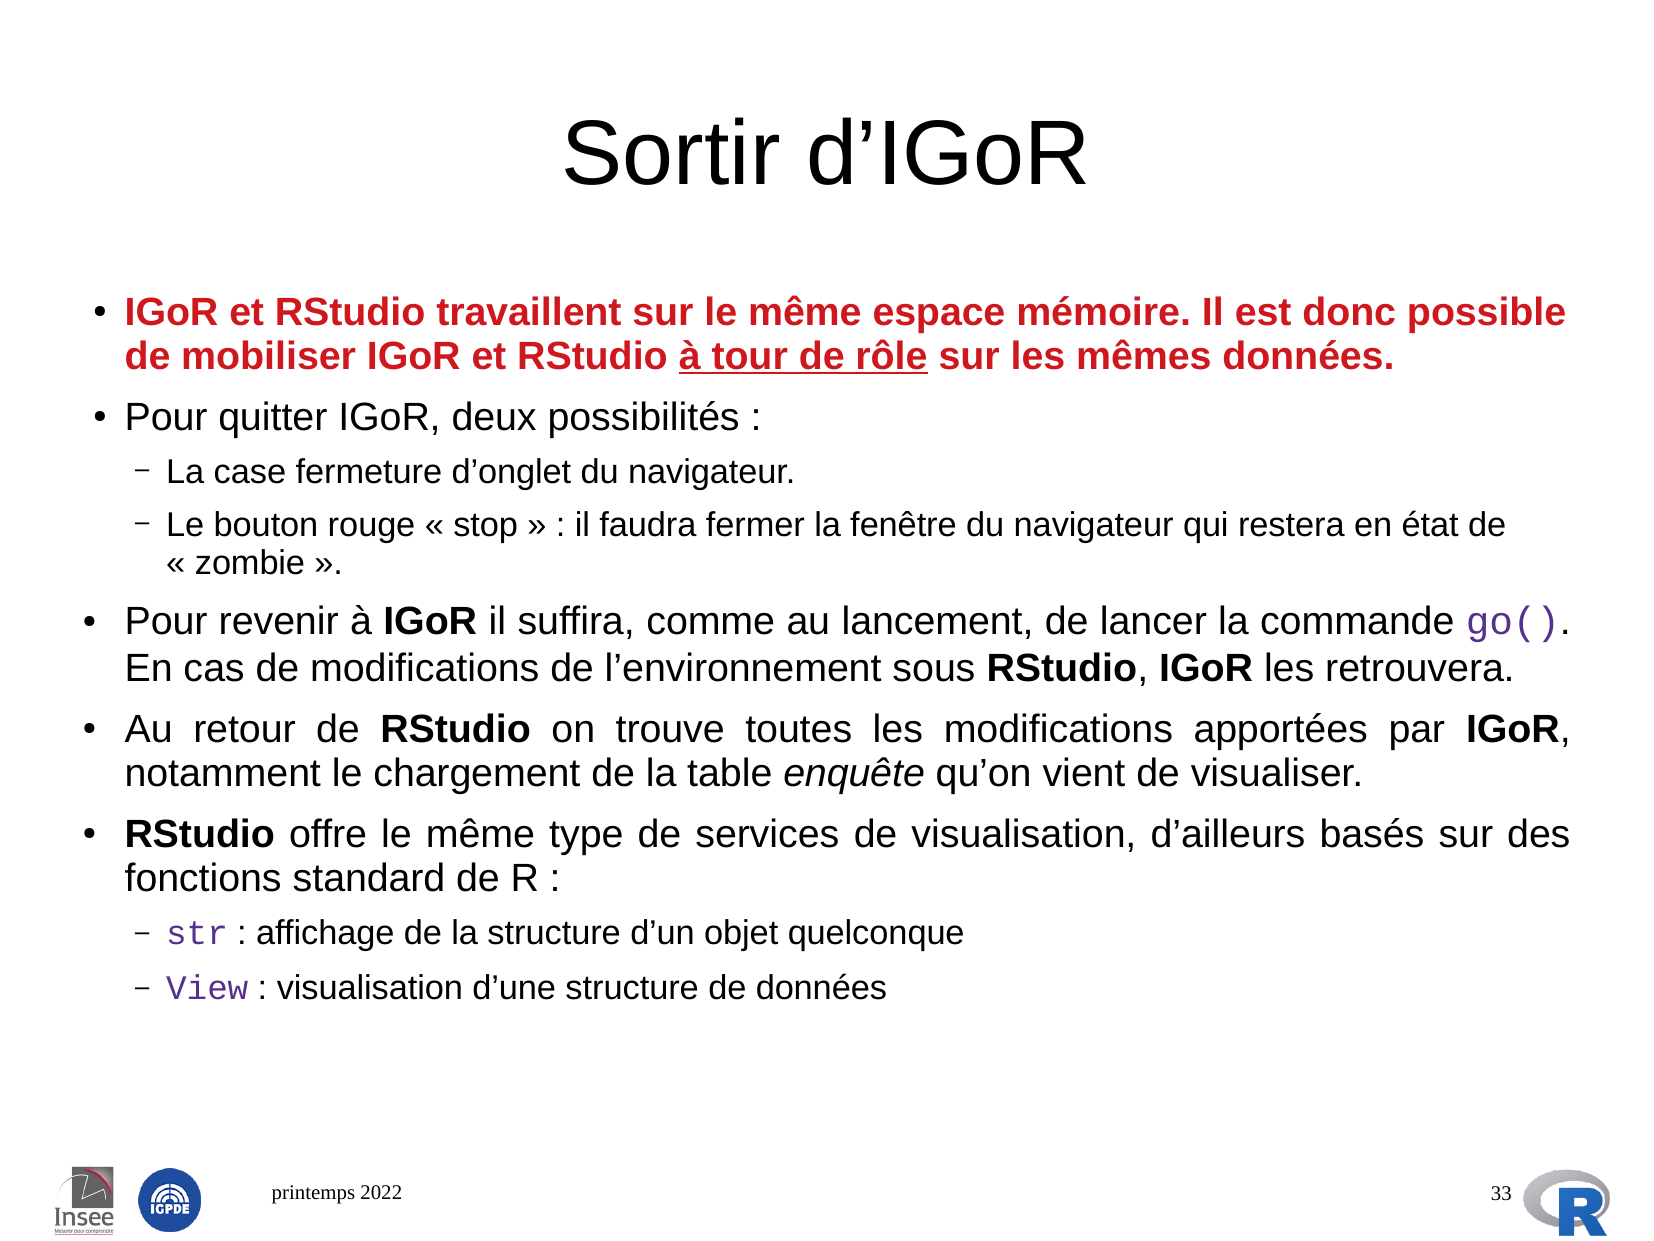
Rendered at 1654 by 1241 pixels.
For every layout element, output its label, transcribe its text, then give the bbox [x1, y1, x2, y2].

picture [138, 1168, 201, 1232]
picture [47, 1163, 120, 1236]
picture [1523, 1169, 1610, 1236]
title Sortir d’IGoR [82, 49, 1571, 257]
list IGoR et RStudio travaillent sur le même espace mémoire. Il est donc possible de mobiliser IGoR et RStudio à tour de rôle sur les mêmes données. Pour quitter IGoR, deux possibilités : La case fermeture d’onglet du navigateur. Le bouton rouge « stop » : il faudra fermer la fenêtre du navigateur qui restera en état de « zombie ». Pour revenir à IGoR il suffira, comme au lancement, de lancer la commande go(). En cas de modifications de l’environnement sous RStudio, IGoR les retrouvera. Au retour de RStudio on trouve toutes les modifications apportées par IGoR, notamment le chargement de la table enquête qu’on vient de visualiser. RStudio offre le même type de services de visualisation, d’ailleurs basés sur des fonctions standard de R : str : affichage de la structure d’un objet quelconque View : visualisation d’une structure de données [82, 290, 1571, 1099]
